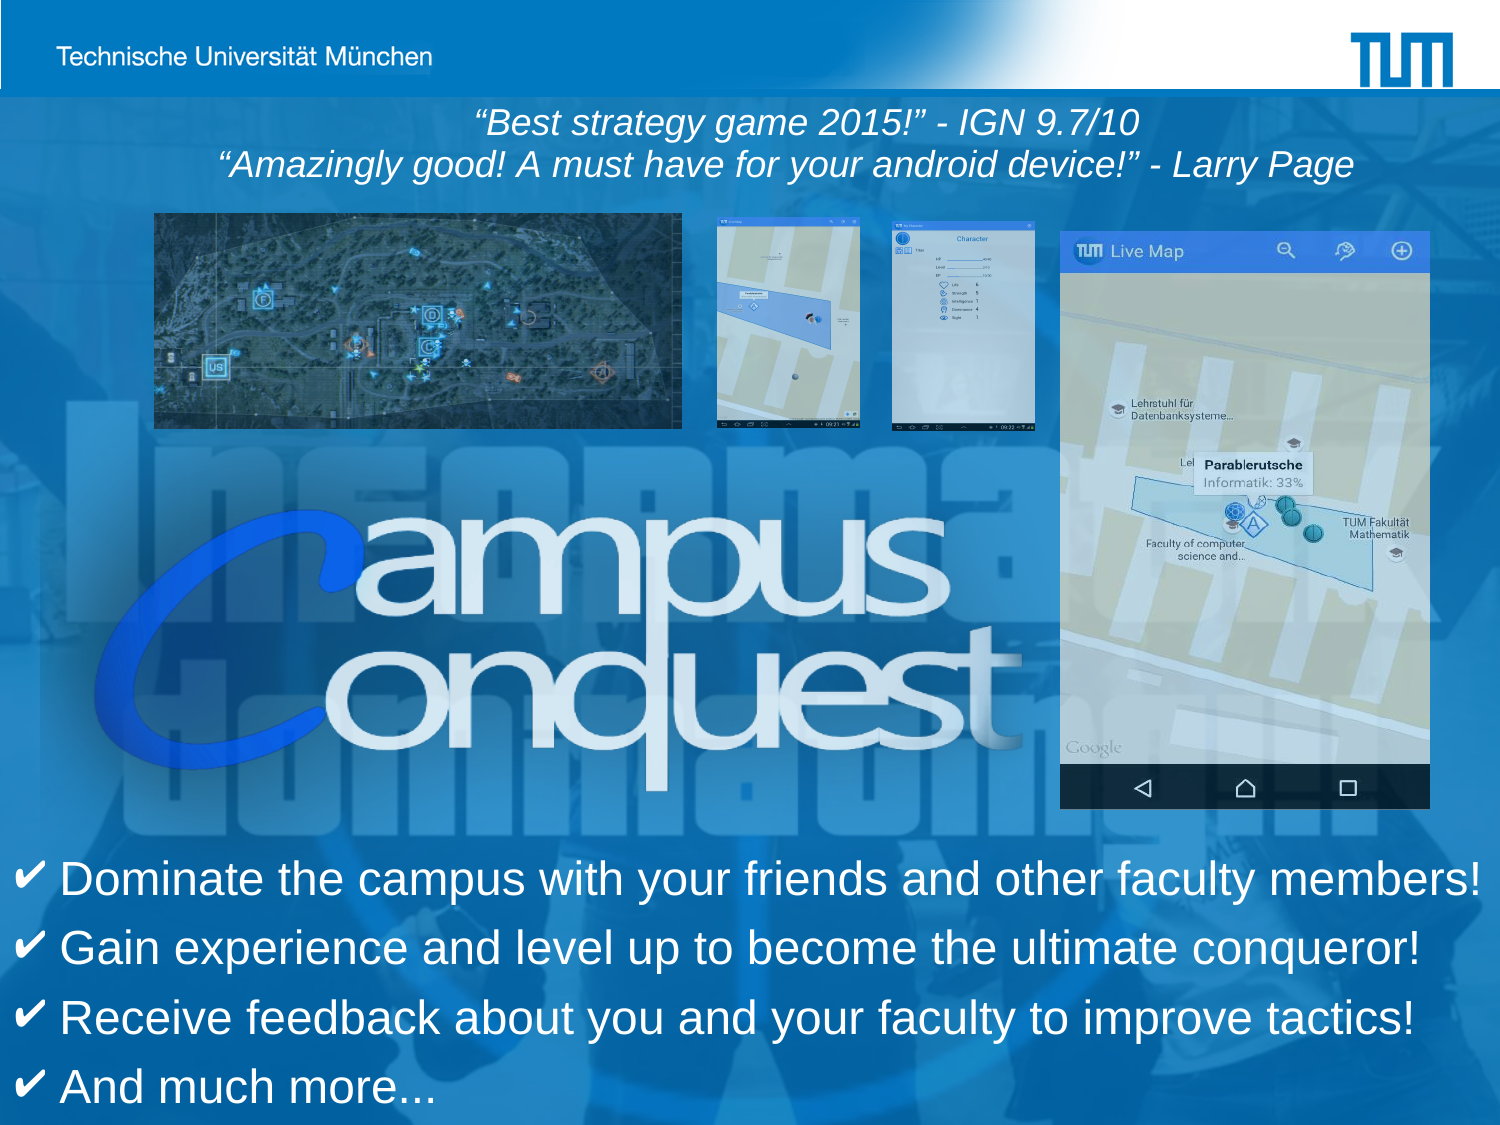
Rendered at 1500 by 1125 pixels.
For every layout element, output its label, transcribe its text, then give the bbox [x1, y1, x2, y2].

text_box Dominate the campus with your friends and other faculty members! Gain experience and level up to become the ultimate conqueror! Receive feedback about you and your faculty to improve tactics! And much more... [0, 840, 1500, 1125]
text_box “Amazingly good! A must have for your android device!” - Larry Page [202, 132, 1396, 238]
picture [0, 0, 1500, 840]
text_box “Best strategy game 2015!” - IGN 9.7/10 [458, 90, 1156, 132]
